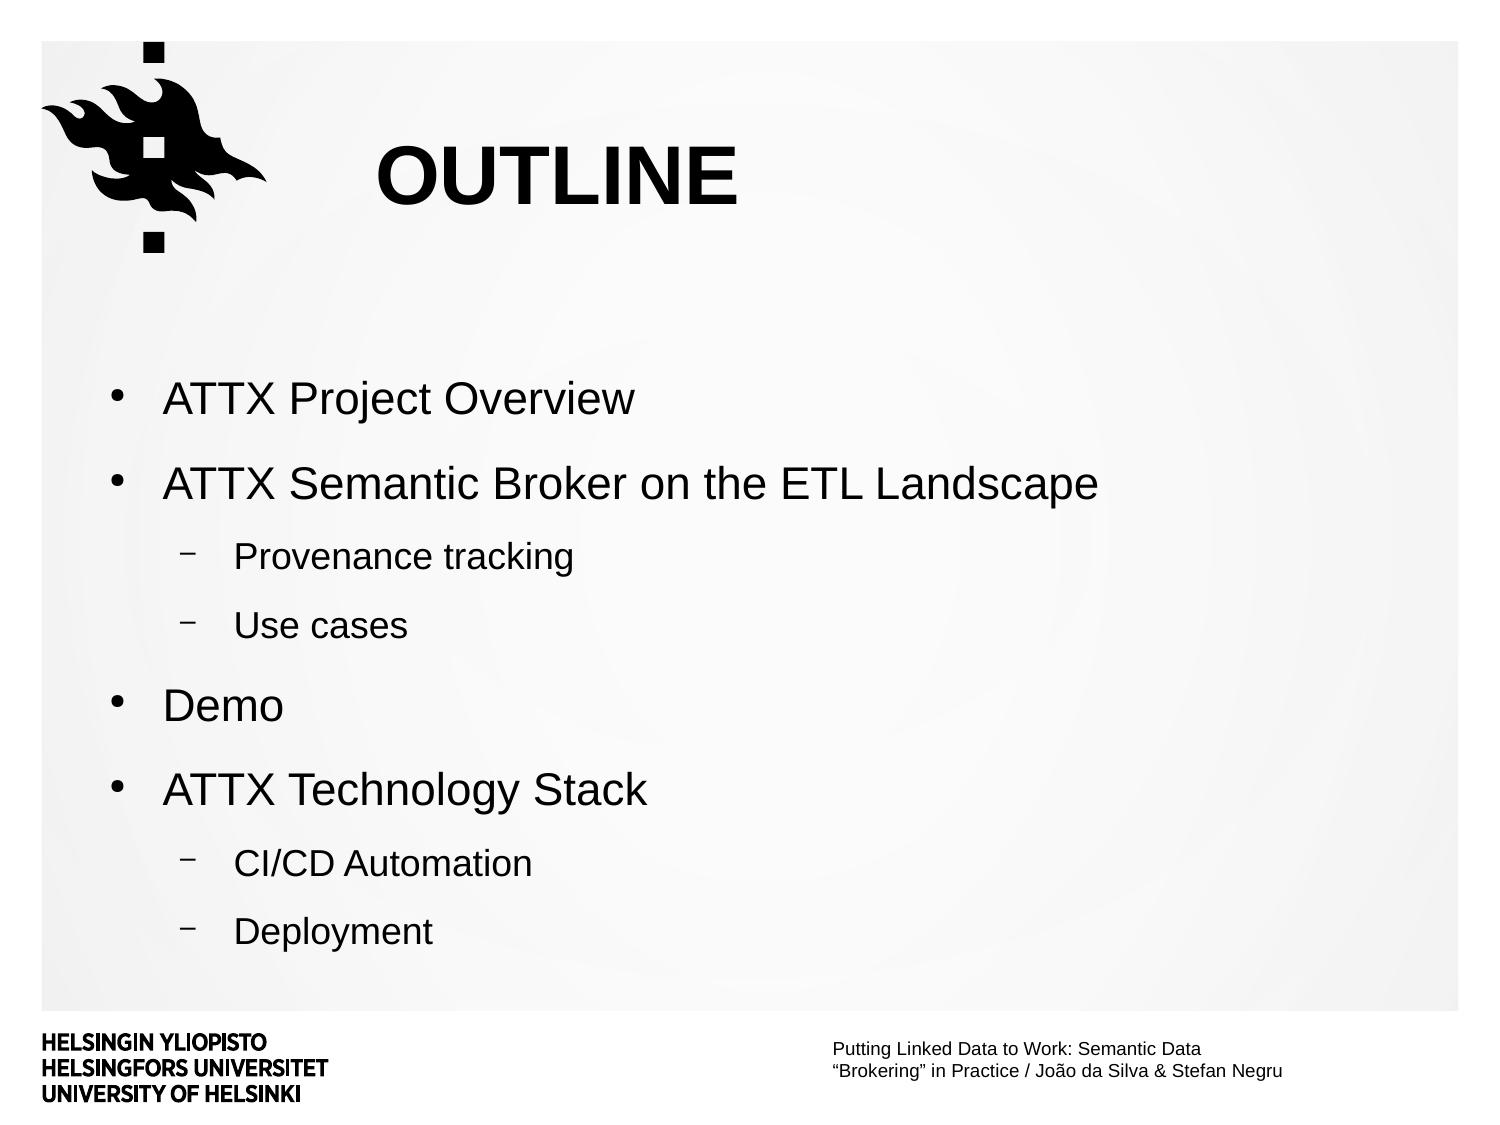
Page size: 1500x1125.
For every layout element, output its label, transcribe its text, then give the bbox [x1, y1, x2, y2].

list ATTX Project Overview ATTX Semantic Broker on the ETL Landscape Provenance tracking Use cases Demo ATTX Technology Stack CI/CD Automation Deployment [76, 361, 1453, 1000]
picture [41, 41, 1459, 1011]
picture [144, 137, 164, 158]
title Outline [360, 113, 1447, 319]
footer Putting Linked Data to Work: Semantic Data “Brokering” in Practice / João da Silva & Stefan Negru [832, 1011, 1294, 1107]
